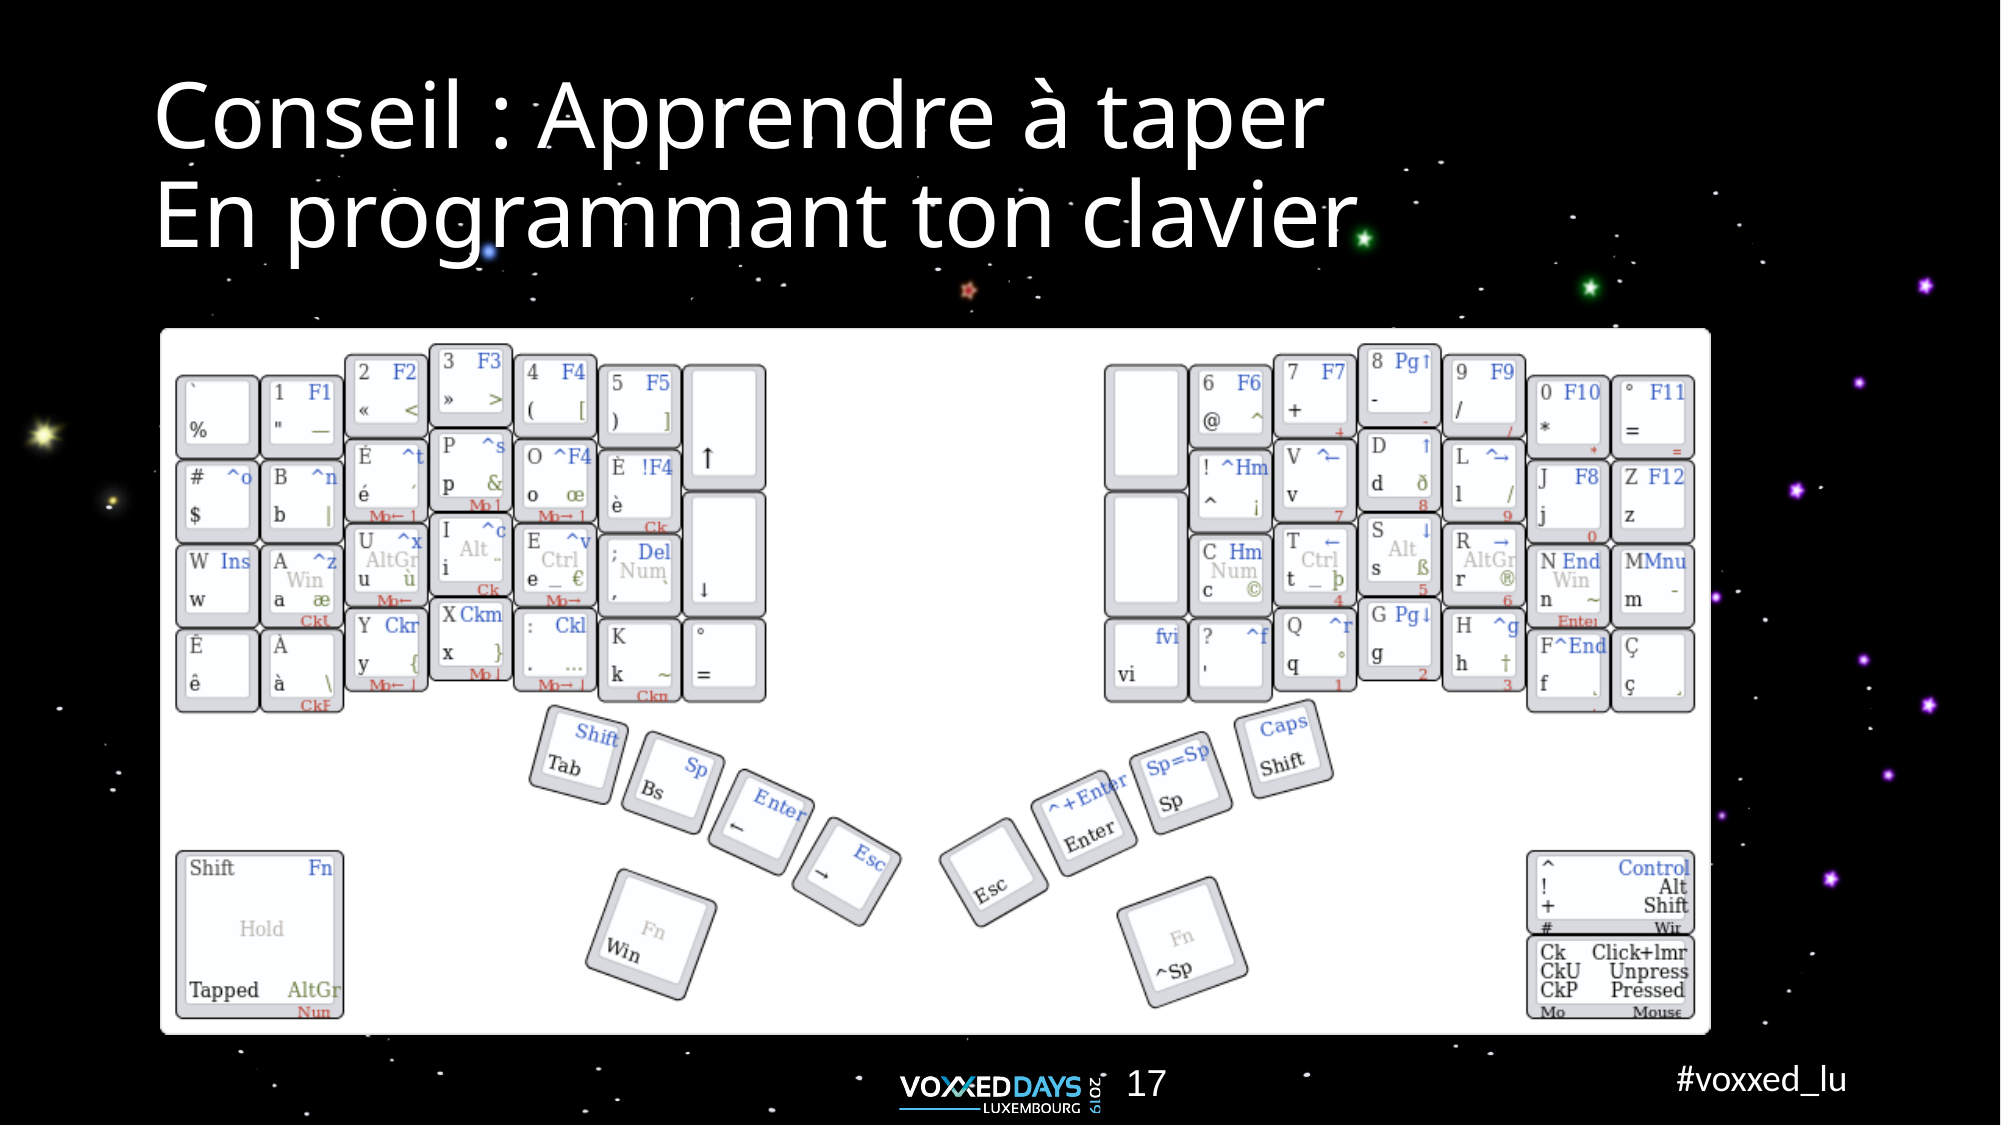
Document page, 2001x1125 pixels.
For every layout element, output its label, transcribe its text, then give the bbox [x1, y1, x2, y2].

title Conseil : Apprendre à taper En programmant ton clavier [137, 59, 1863, 278]
picture [0, 0, 2001, 1125]
text_box <number> [1111, 1054, 1741, 1125]
